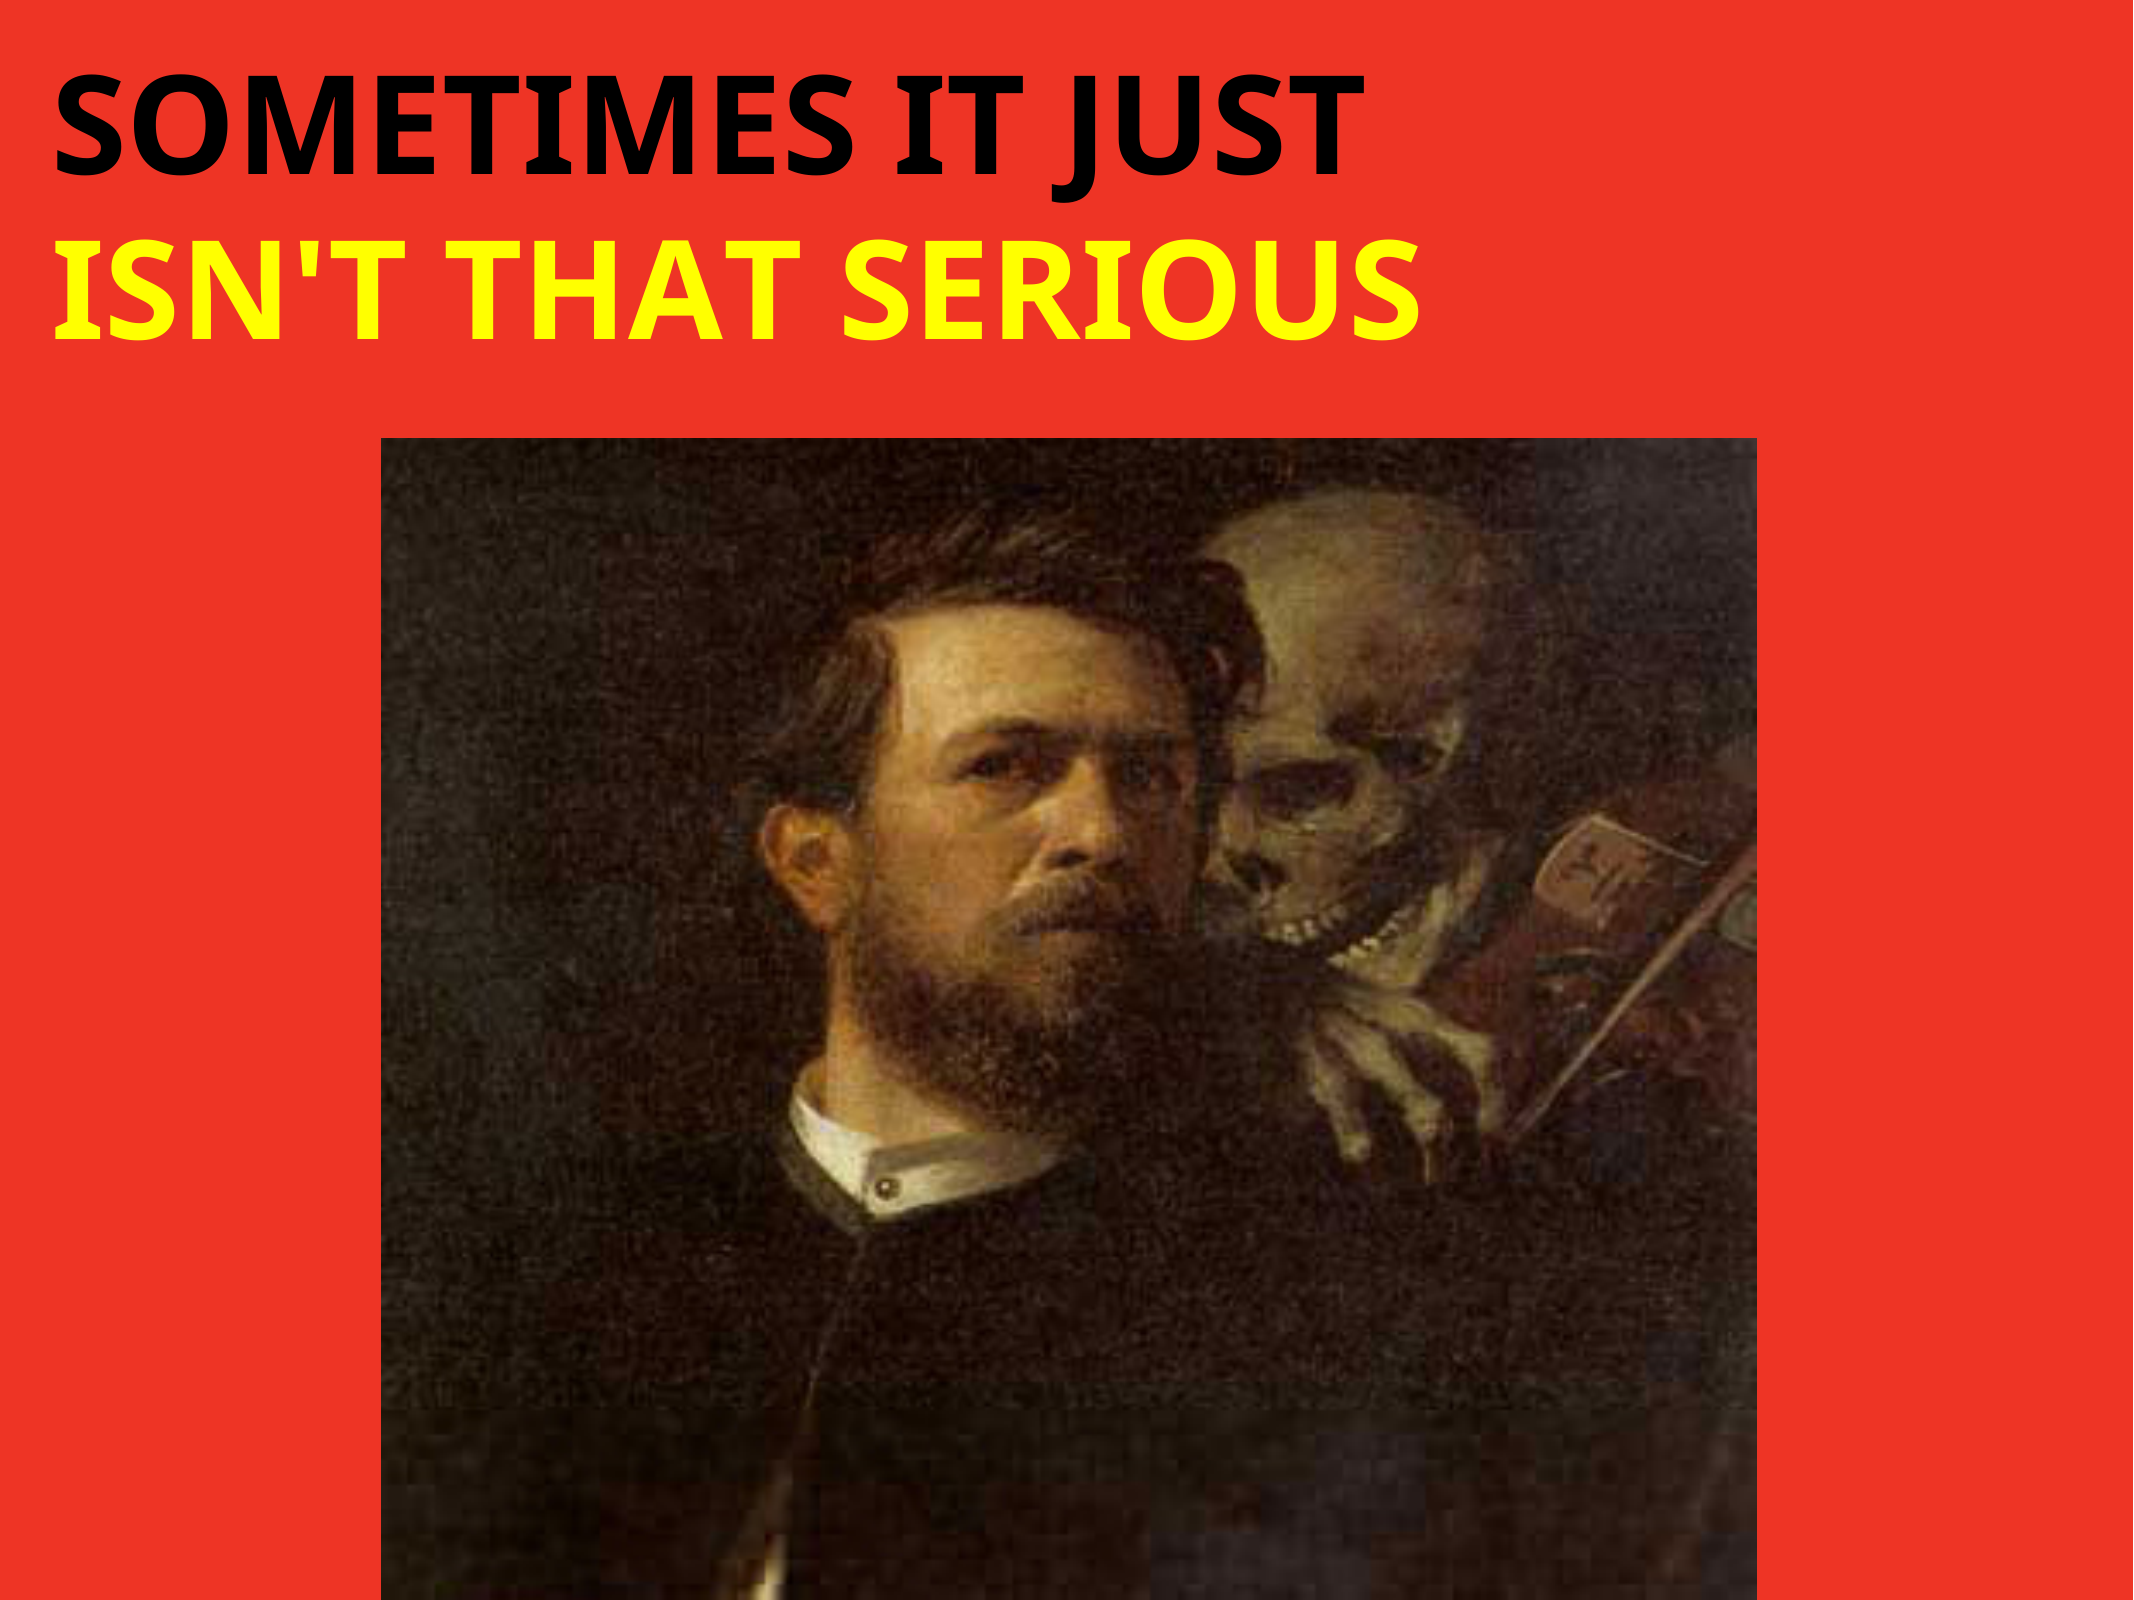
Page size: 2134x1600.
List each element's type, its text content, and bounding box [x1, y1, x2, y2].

text_box SOMETIMES IT JUST ISN'T THAT SERIOUS [41, 37, 2134, 483]
picture [381, 438, 1757, 1600]
